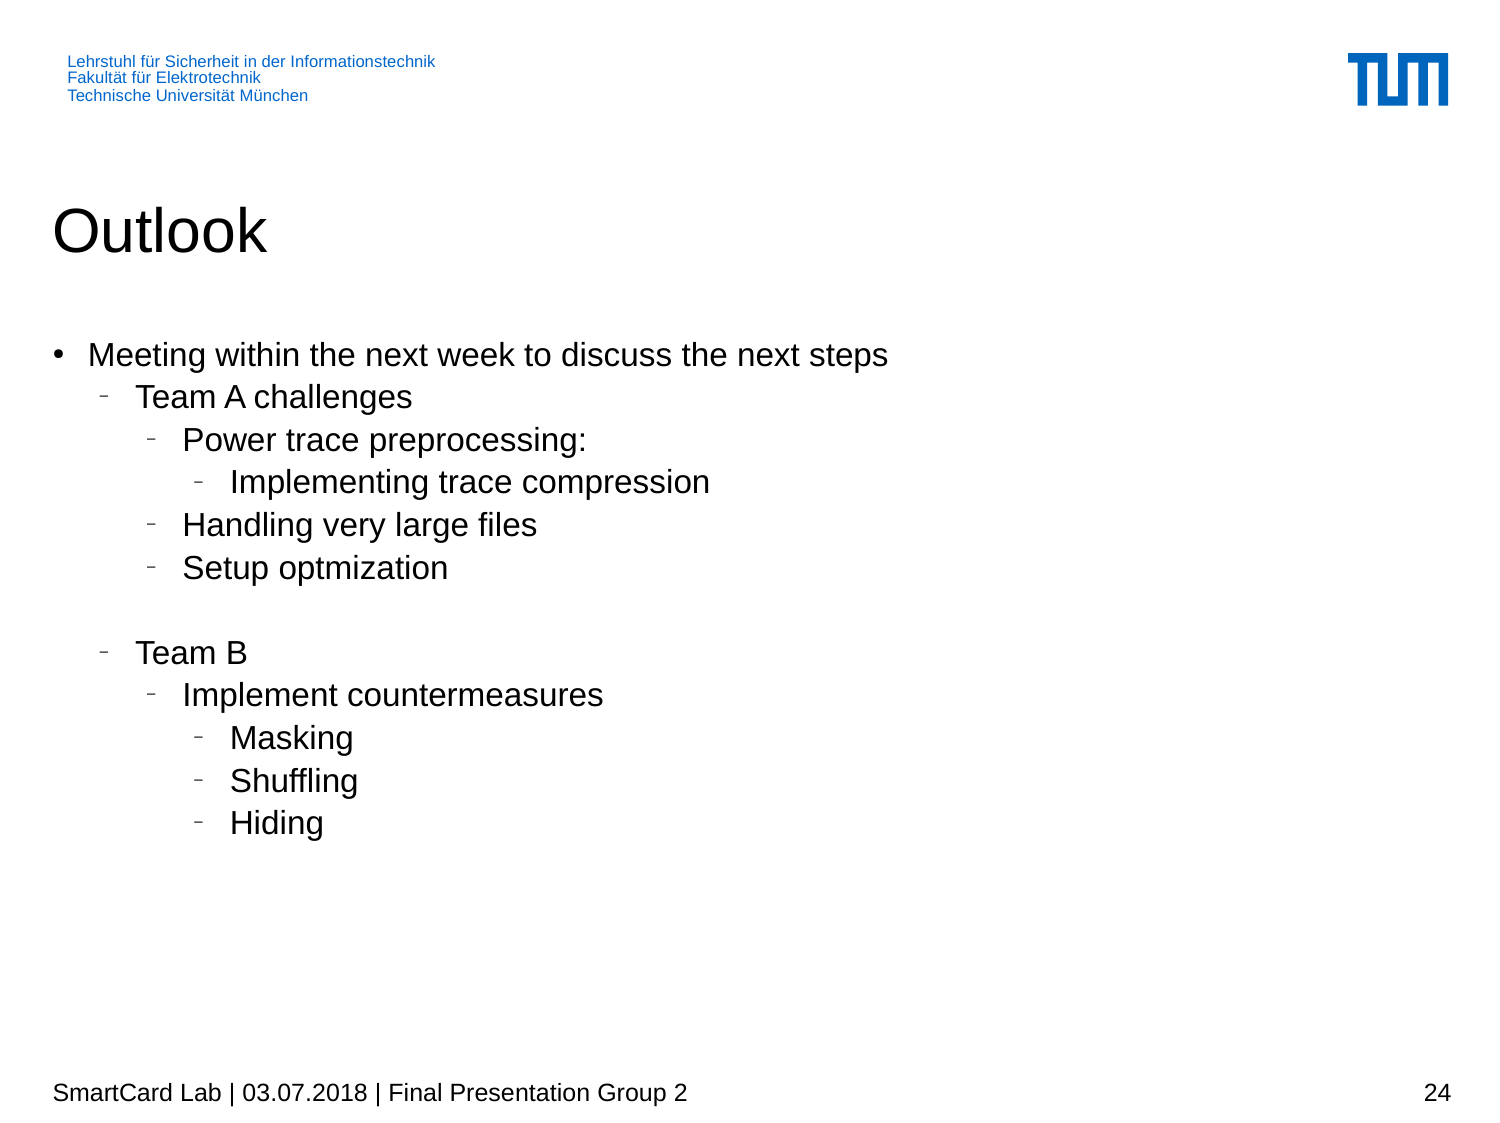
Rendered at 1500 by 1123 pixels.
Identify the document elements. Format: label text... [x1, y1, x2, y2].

title Outlook [52, 195, 1453, 266]
list Meeting within the next week to discuss the next steps Team A challenges Power trace preprocessing: Implementing trace compression Handling very large files Setup optmization Team B Implement countermeasures Masking Shuffling Hiding [52, 330, 1453, 843]
